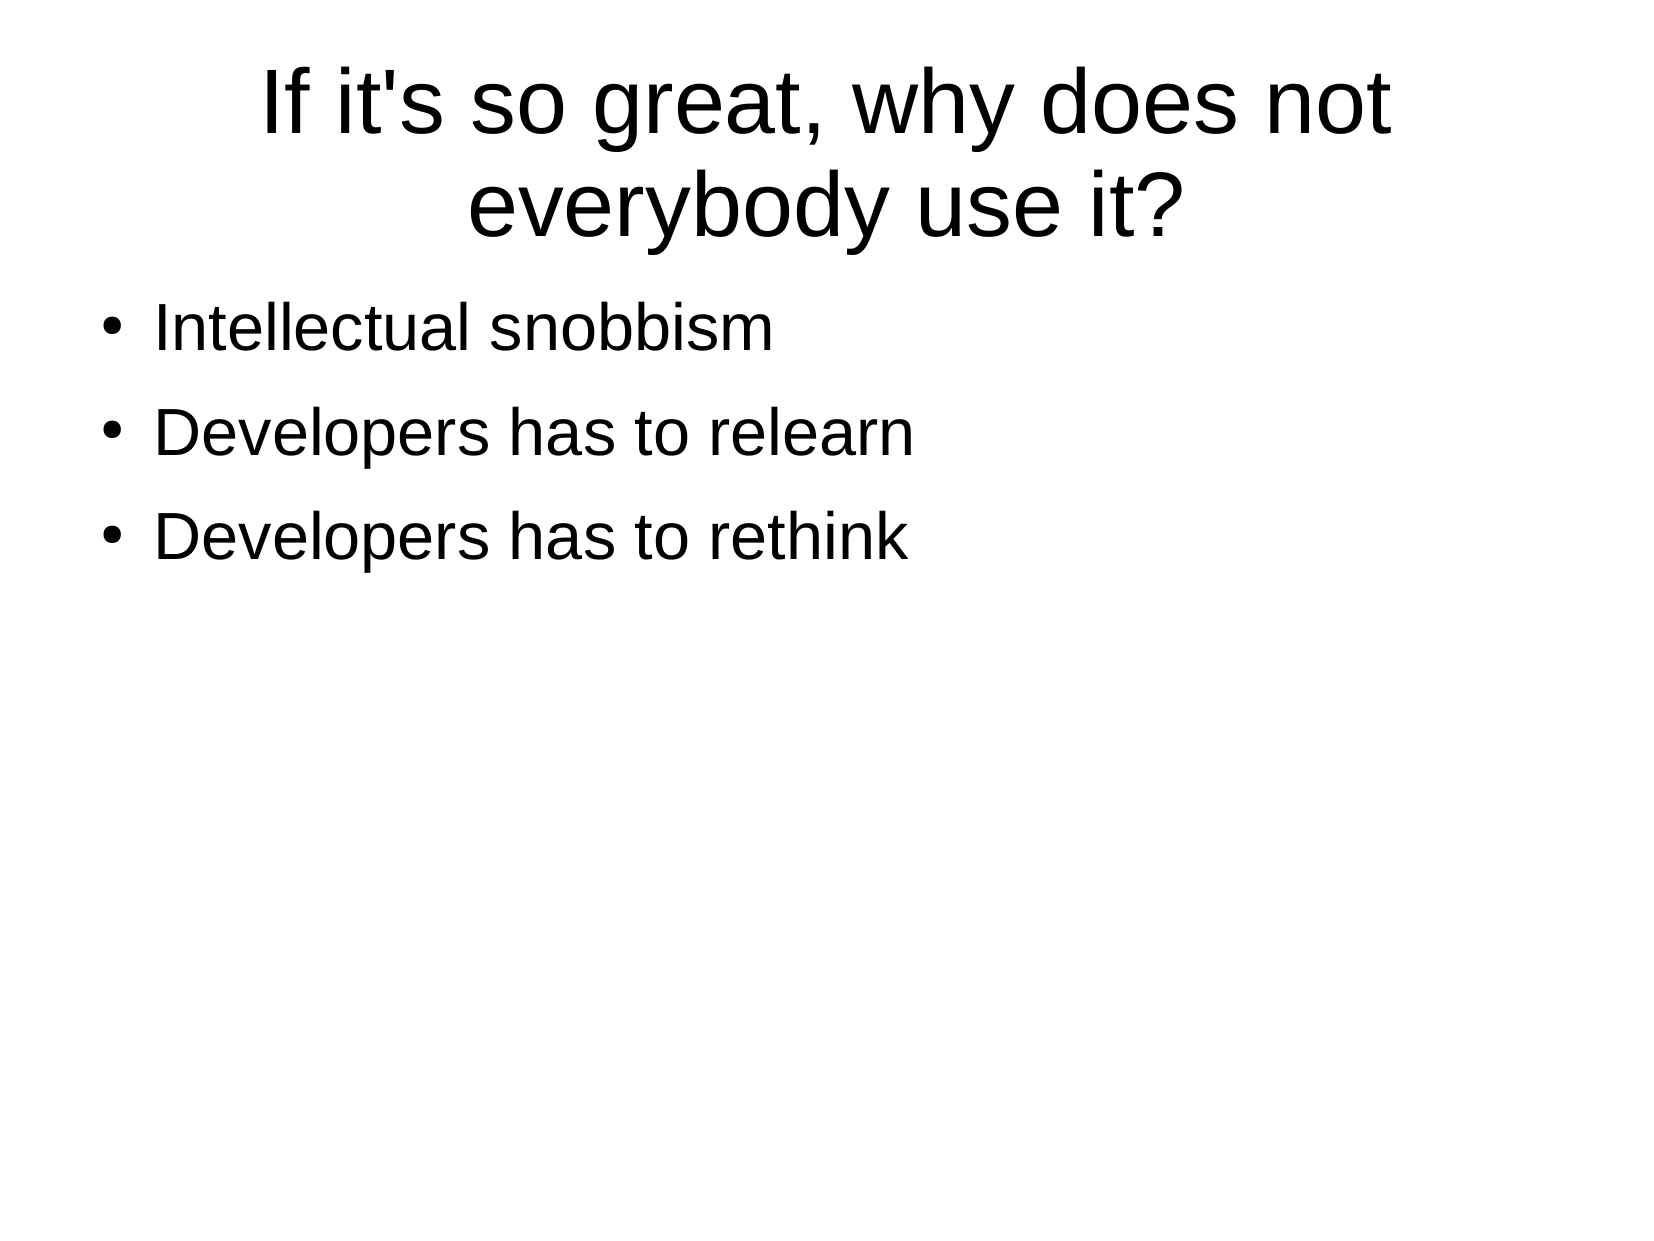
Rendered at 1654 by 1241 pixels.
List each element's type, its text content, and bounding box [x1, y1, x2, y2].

title If it's so great, why does not everybody use it? [82, 0, 1571, 290]
list Intellectual snobbism Developers has to relearn Developers has to rethink [82, 290, 1571, 1109]
